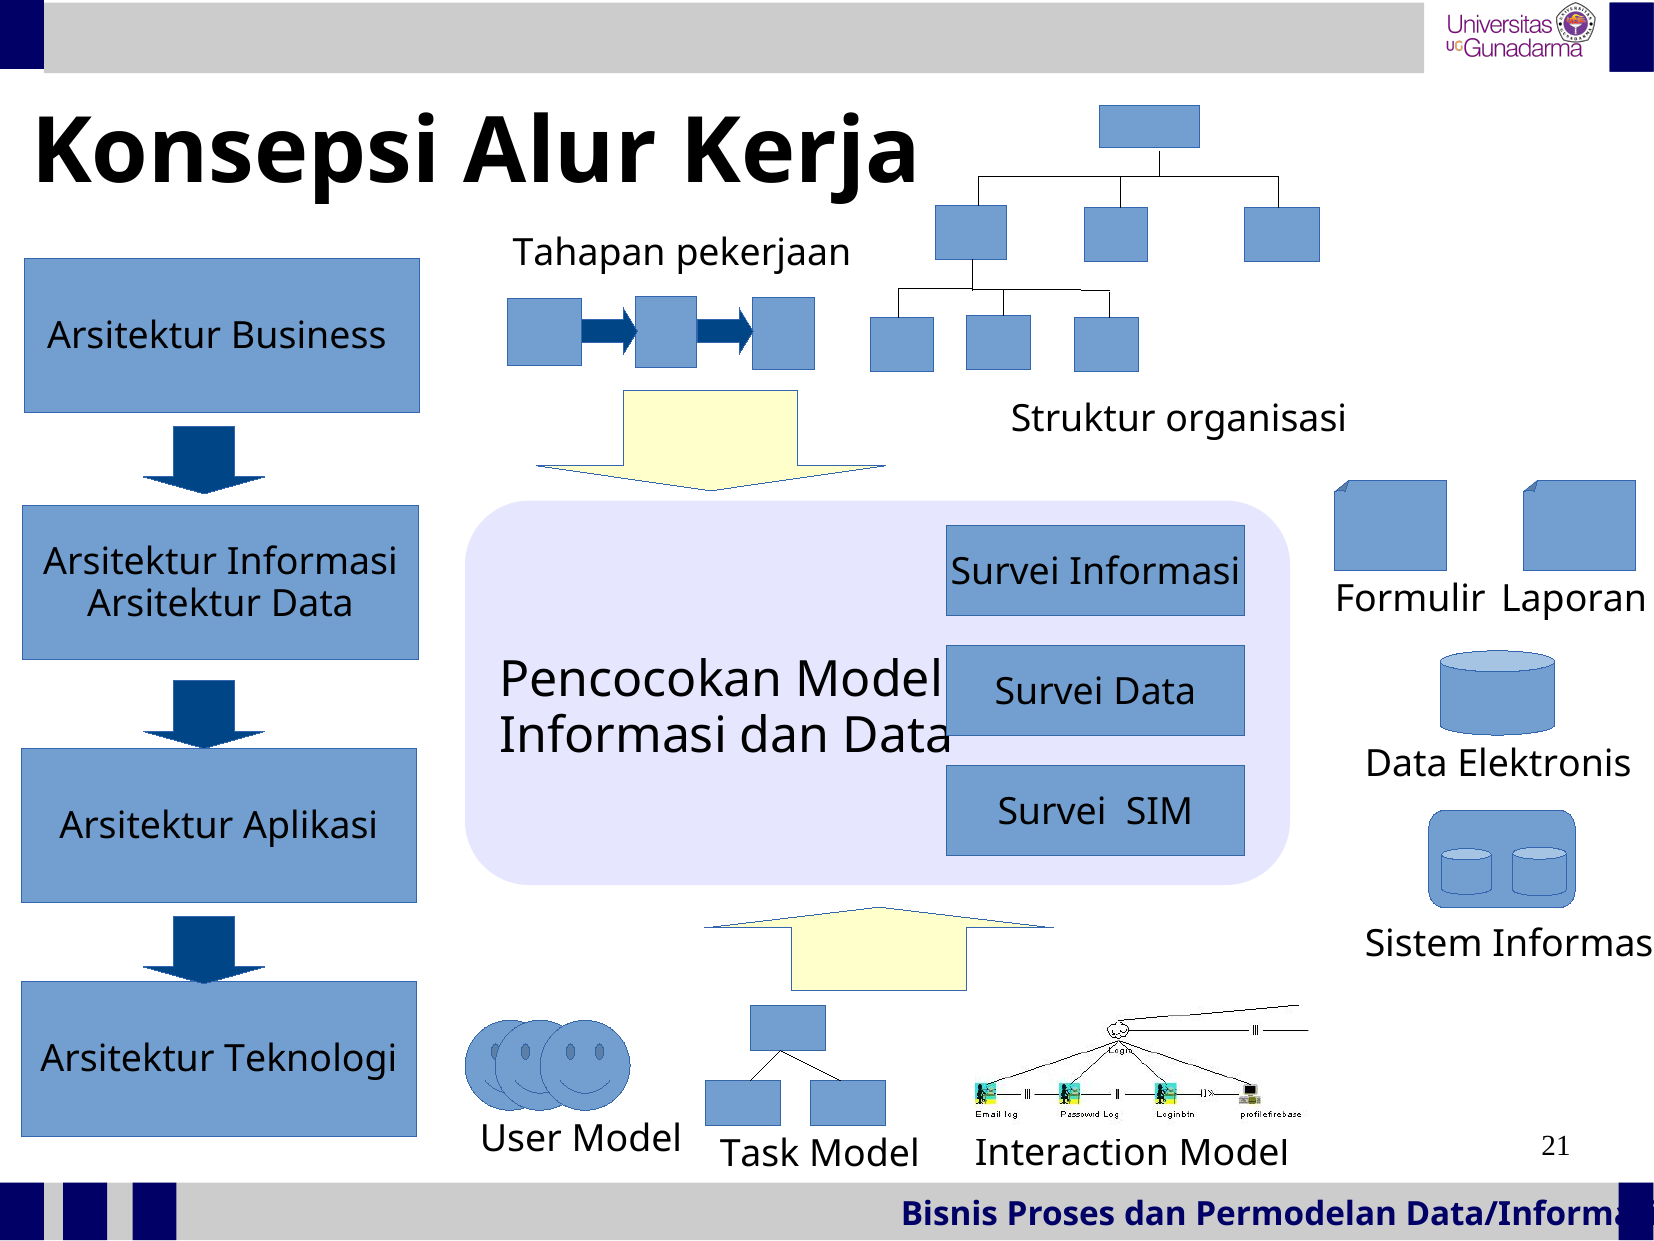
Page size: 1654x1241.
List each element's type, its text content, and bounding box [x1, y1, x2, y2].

text_box Sistem Informasi [1350, 915, 1654, 976]
text_box [870, 317, 934, 372]
text_box Survei Informasi [946, 525, 1245, 616]
picture [1437, 2, 1610, 62]
text_box User Model [465, 1110, 691, 1171]
text_box [705, 1080, 781, 1125]
text_box [704, 907, 1054, 991]
text_box [810, 1080, 886, 1125]
text_box Survei SIM [946, 765, 1245, 856]
text_box Struktur organisasi [996, 390, 1338, 451]
text_box [1428, 810, 1576, 908]
text_box Interaction Model [960, 1125, 1285, 1185]
text_box Pencocokan Model Informasi dan Data [484, 645, 931, 780]
text_box [143, 916, 265, 984]
table_cell [1512, 847, 1567, 860]
text_box [465, 1020, 631, 1110]
picture [975, 1005, 1309, 1139]
text_box [1334, 480, 1447, 570]
text_box [143, 426, 265, 494]
title Konsepsi Alur Kerja [22, 83, 931, 211]
text_box Arsitektur Informasi Arsitektur Data [22, 505, 419, 660]
text_box [507, 296, 815, 370]
text_box [1244, 207, 1320, 262]
text_box [1523, 480, 1636, 570]
text_box Task Model [705, 1125, 931, 1186]
text_box [935, 205, 1007, 260]
text_box Tahapan pekerjaan [498, 225, 840, 285]
text_box Formulir [1320, 570, 1493, 631]
table_cell [1441, 848, 1492, 860]
table_cell [1440, 650, 1555, 672]
text_box [465, 500, 1291, 886]
text_box [750, 1005, 826, 1051]
text_box [966, 315, 1031, 370]
text_box Laporan [1493, 570, 1651, 631]
text_box [1074, 317, 1139, 372]
text_box Data Elektronis [1350, 735, 1635, 796]
text_box [1084, 207, 1148, 262]
text_box Arsitektur Aplikasi [21, 748, 417, 903]
text_box Survei Data [946, 645, 1245, 736]
text_box [143, 680, 265, 749]
text_box [1440, 663, 1555, 735]
text_box Arsitektur Teknologi [21, 981, 417, 1137]
text_box [536, 390, 886, 491]
text_box Arsitektur Business [24, 258, 420, 413]
text_box [1099, 105, 1200, 148]
